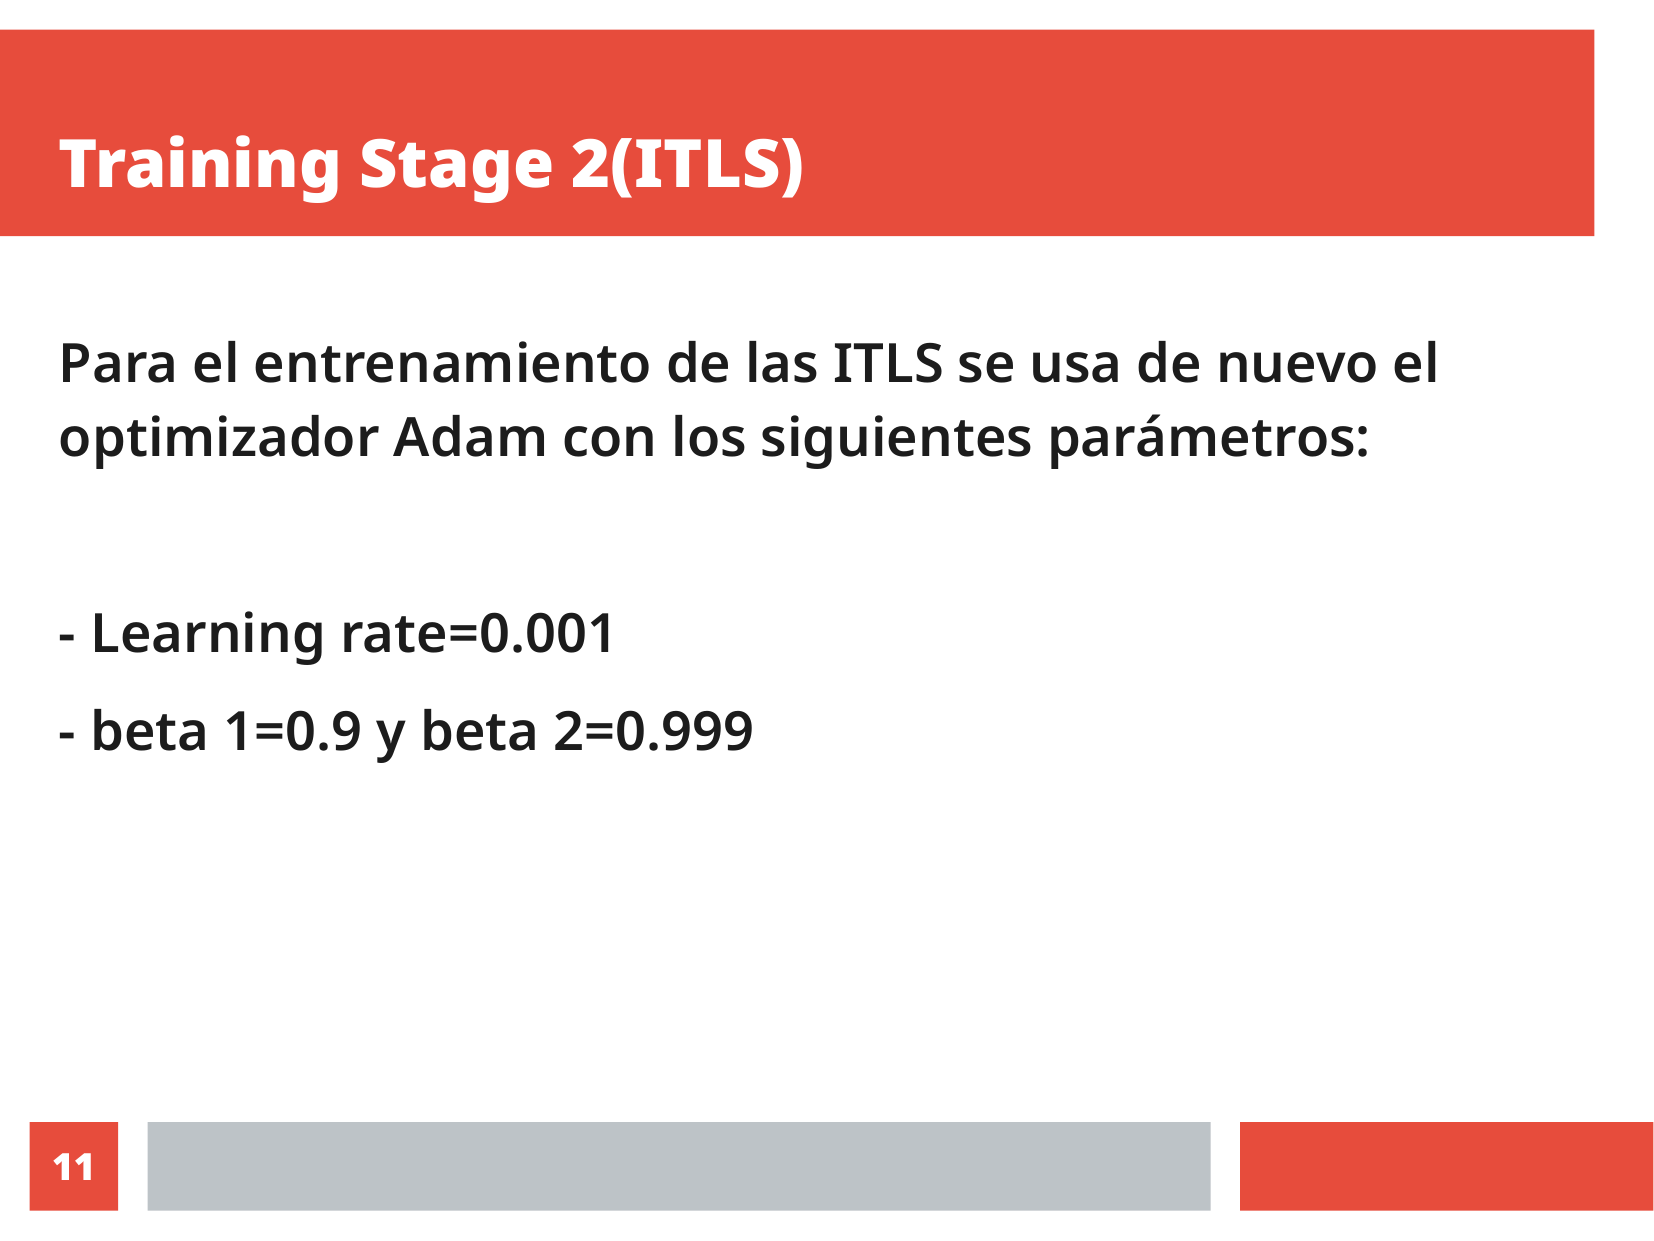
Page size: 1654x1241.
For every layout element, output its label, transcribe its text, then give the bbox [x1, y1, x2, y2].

list Para el entrenamiento de las ITLS se usa de nuevo el optimizador Adam con los siguientes parámetros: - Learning rate=0.001 - beta 1=0.9 y beta 2=0.999 [59, 324, 1565, 1093]
title Training Stage 2(ITLS) [59, 59, 1595, 207]
